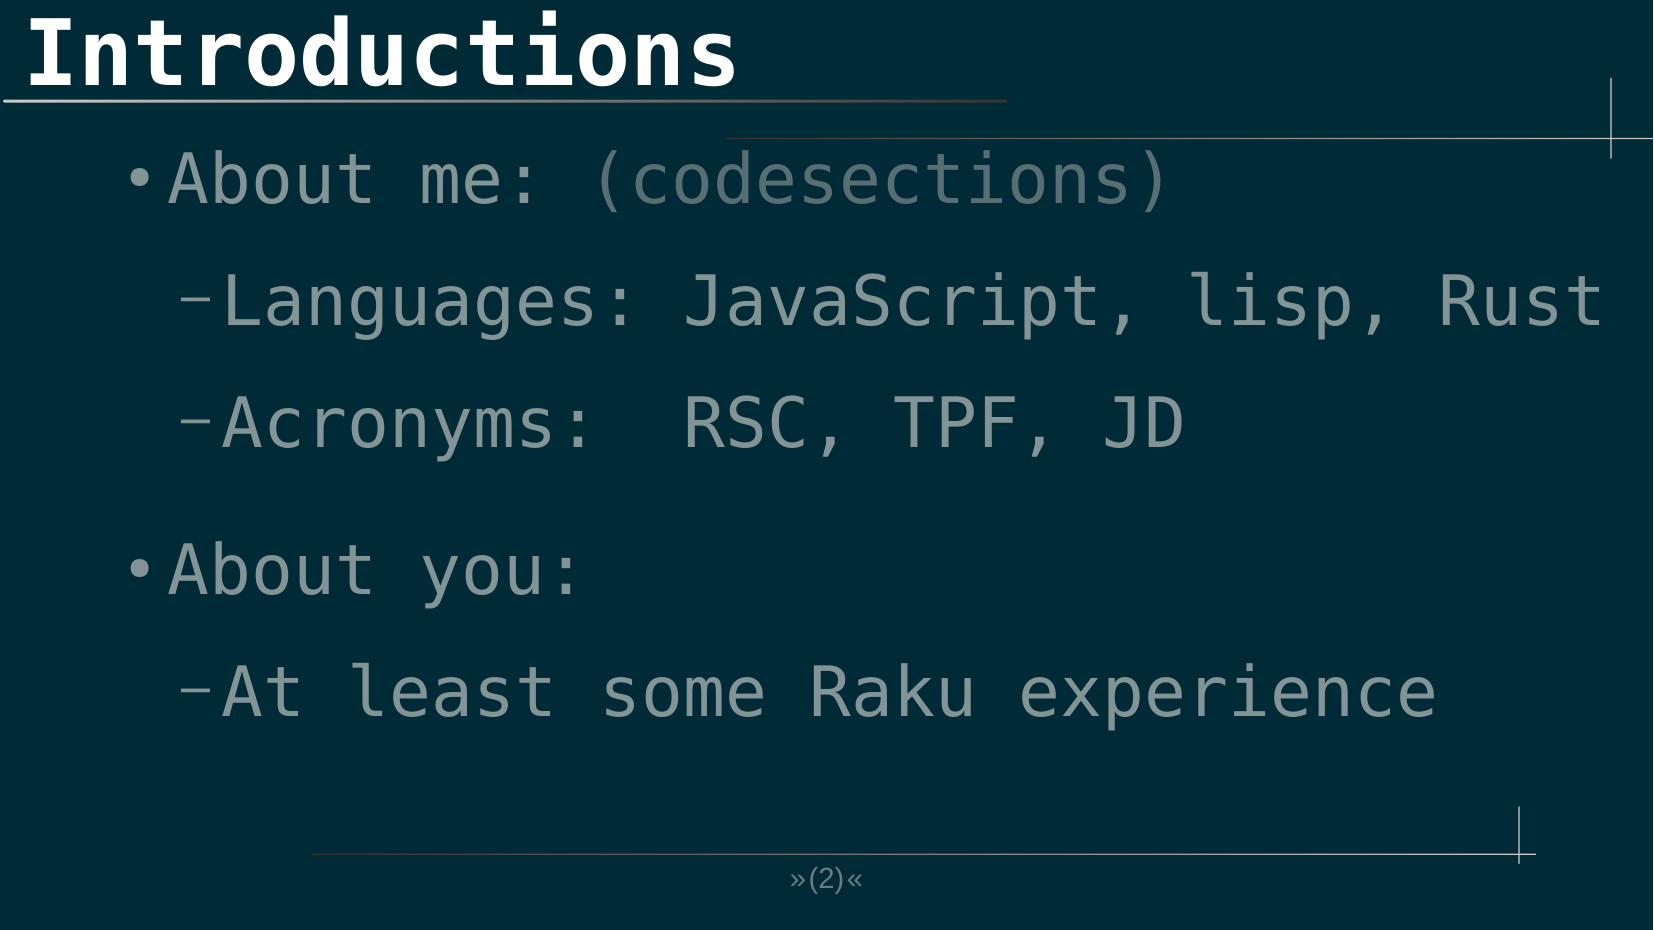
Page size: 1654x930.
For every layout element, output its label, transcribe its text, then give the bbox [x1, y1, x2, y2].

list About me: (codesections) Languages: JavaScript, lisp, Rust Acronyms: RSC, TPF, JD About you: At least some Raku experience [0, 98, 1646, 826]
title Introductions [23, 0, 1588, 98]
